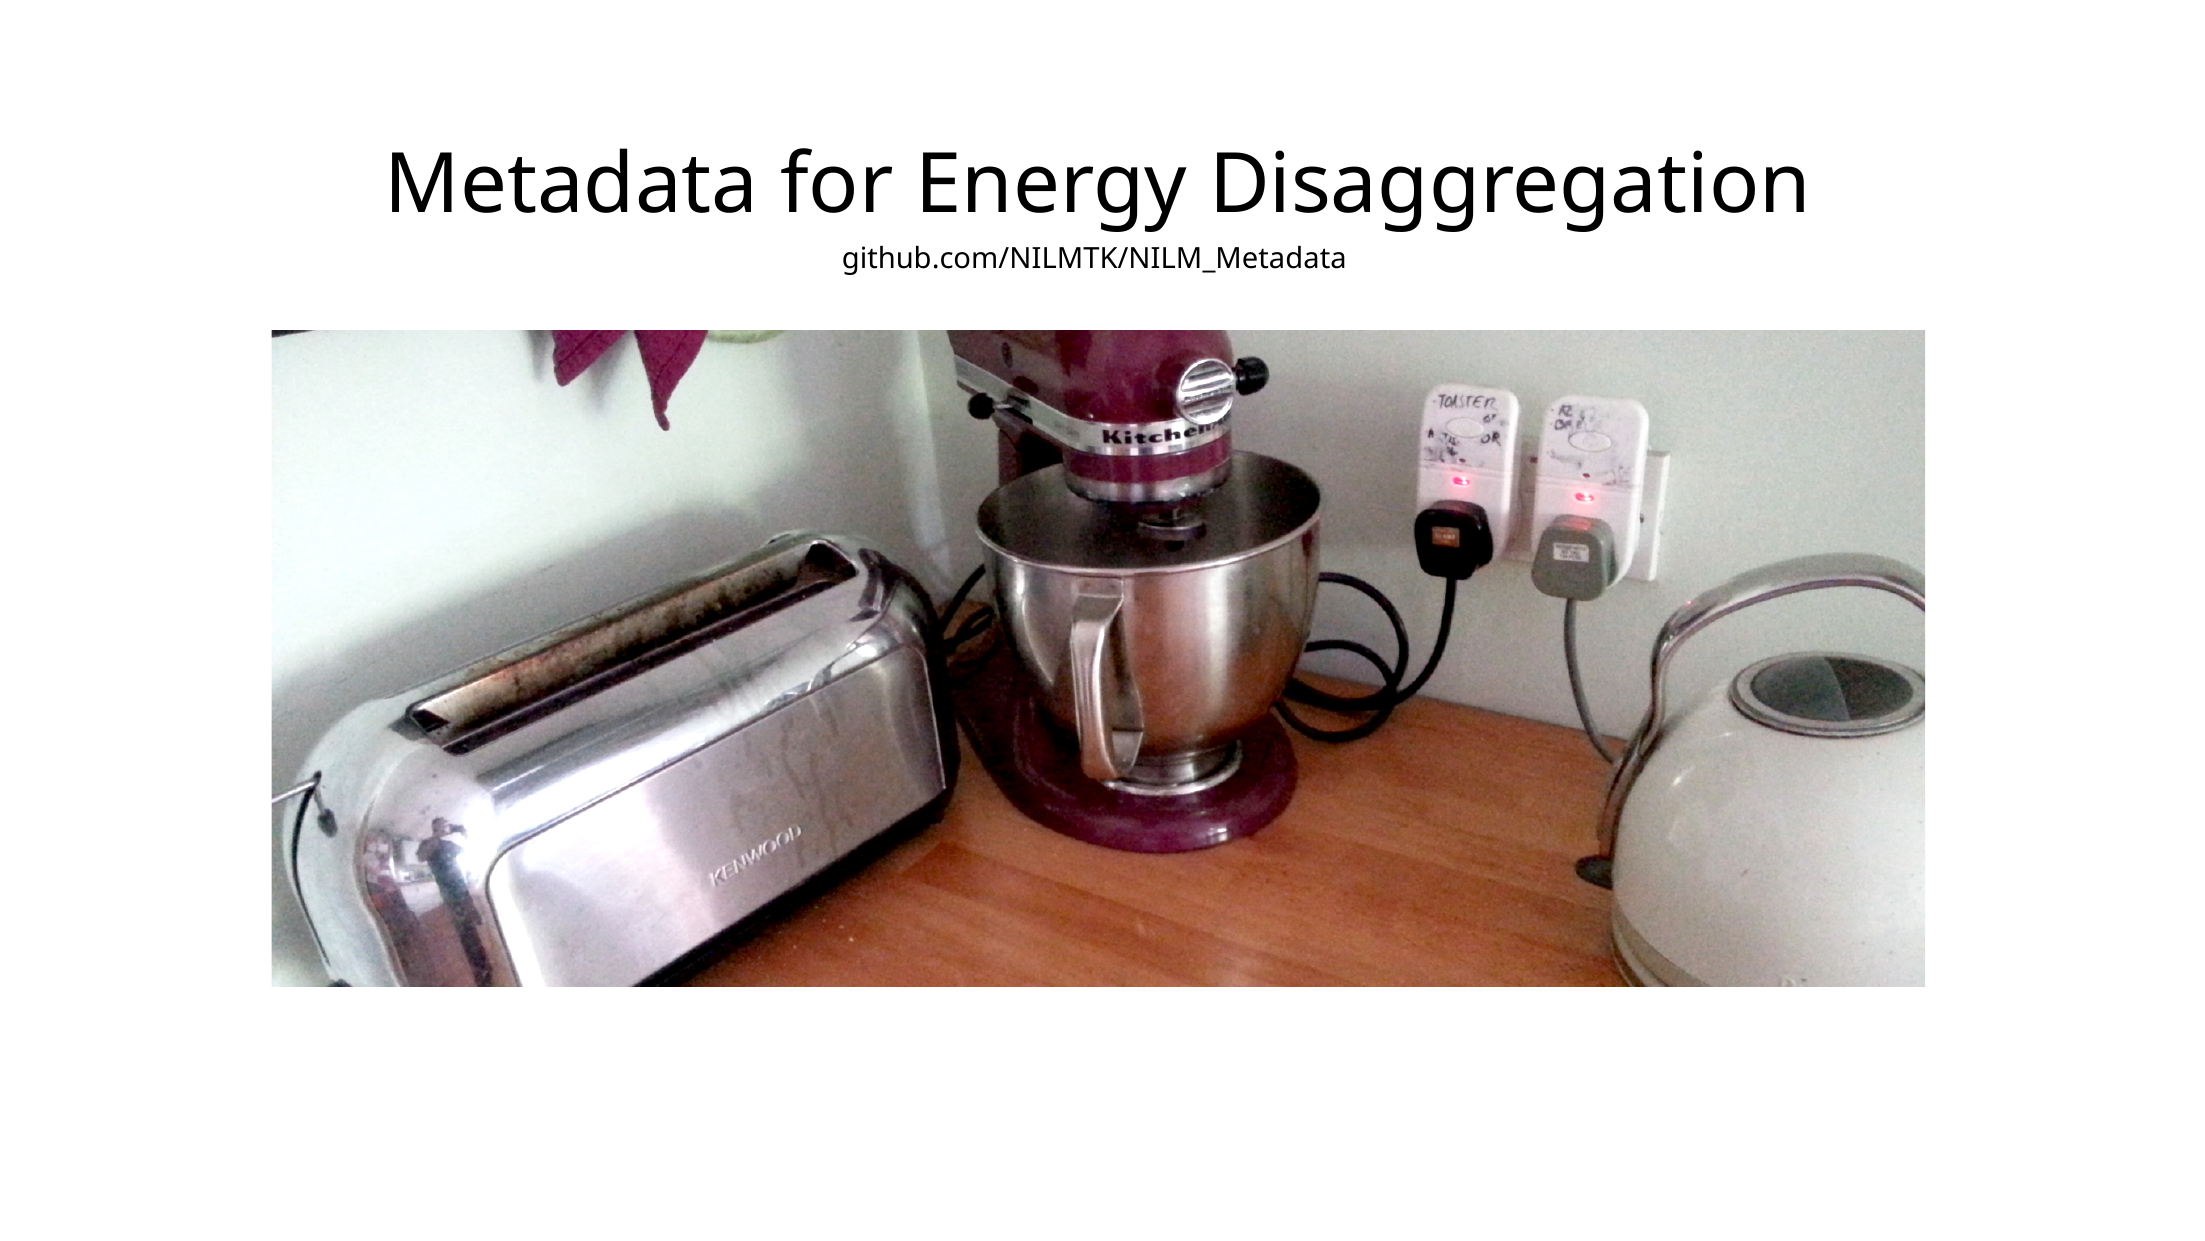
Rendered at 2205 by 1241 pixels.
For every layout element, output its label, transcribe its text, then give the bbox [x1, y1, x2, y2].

title Metadata for Energy Disaggregation github.com/NILMTK/NILM_Metadata [354, 96, 1843, 304]
picture [271, 330, 1926, 987]
